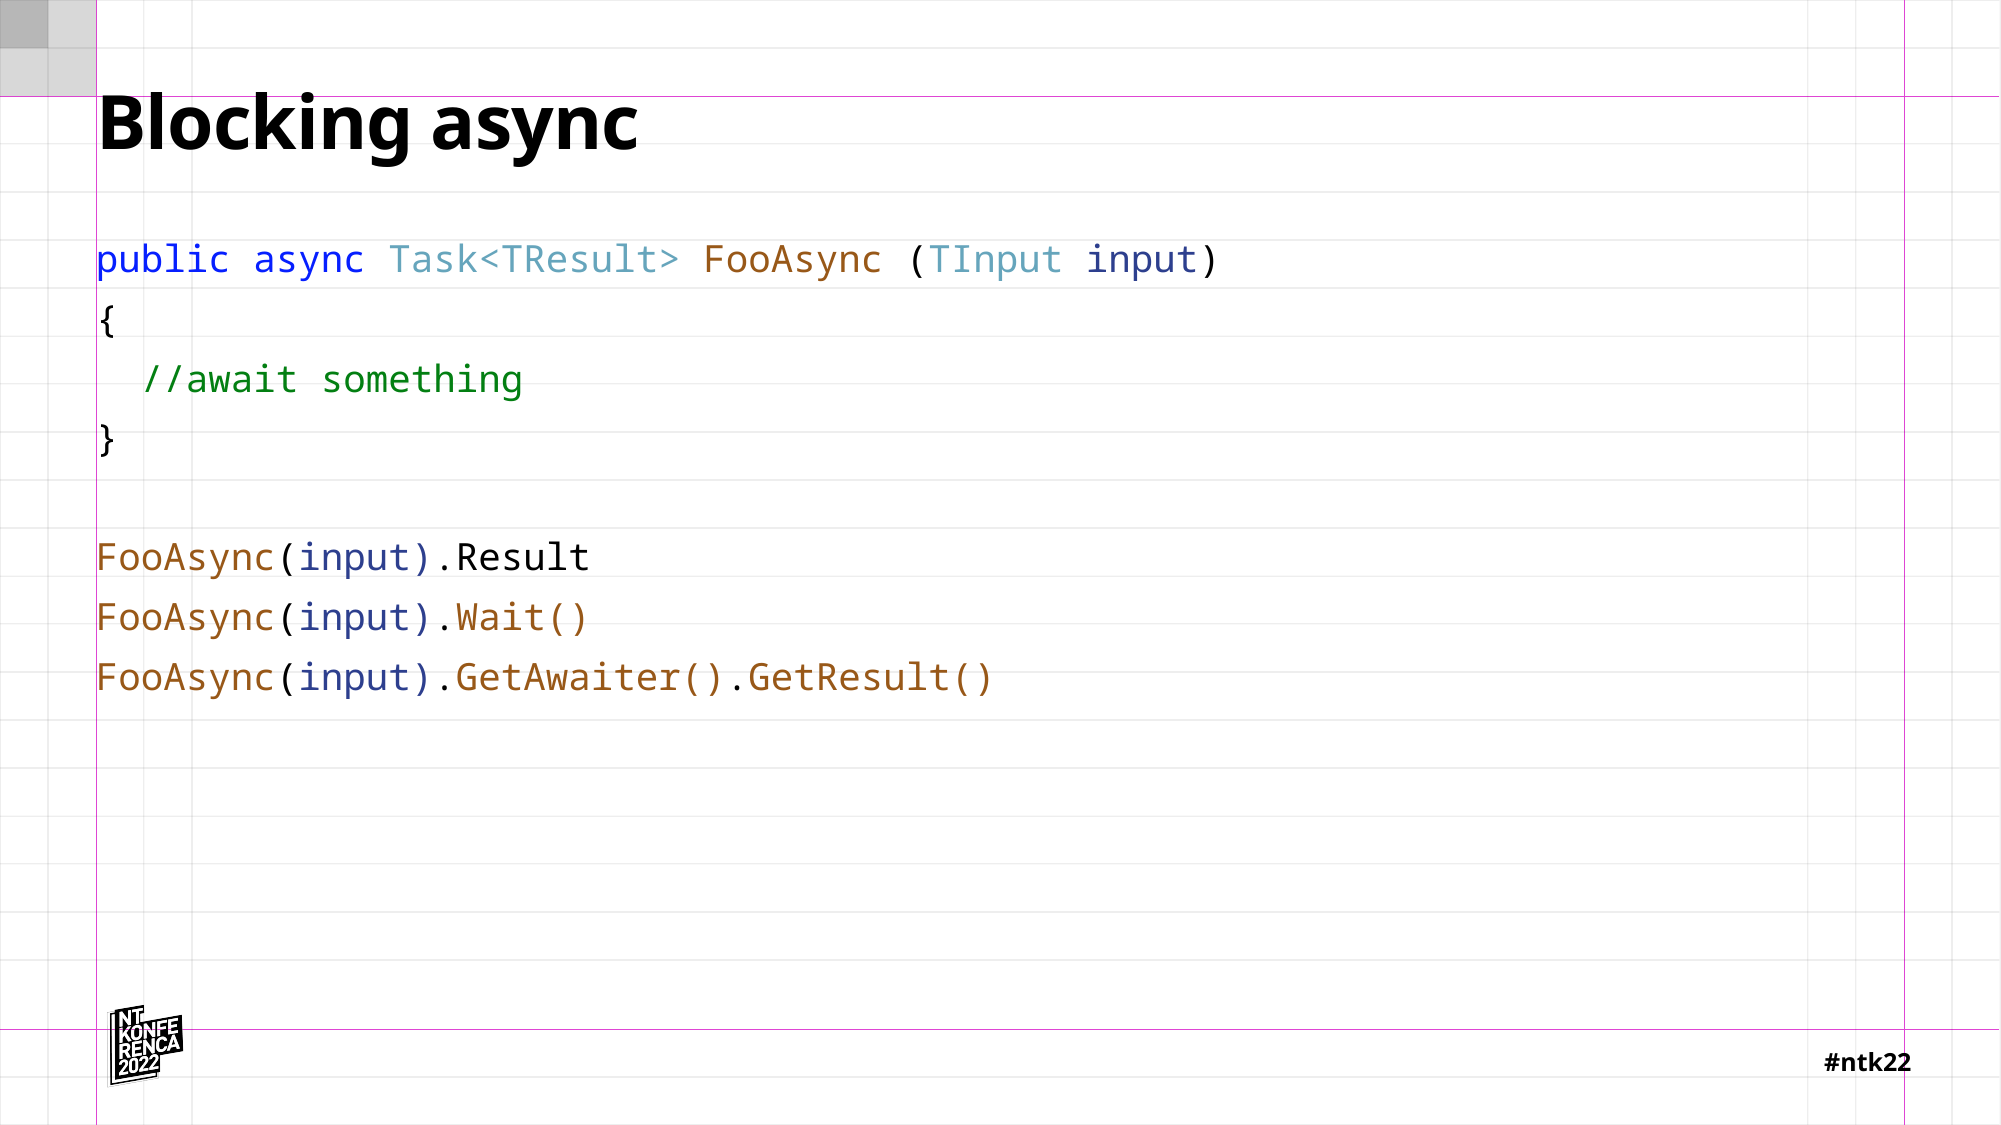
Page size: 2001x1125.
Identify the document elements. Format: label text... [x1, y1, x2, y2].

title Blocking async [96, 75, 1904, 166]
list public async Task<TResult> FooAsync (TInput input) { //await something } FooAsync(input).Result FooAsync(input).Wait() FooAsync(input).GetAwaiter().GetResult() [95, 235, 1904, 763]
